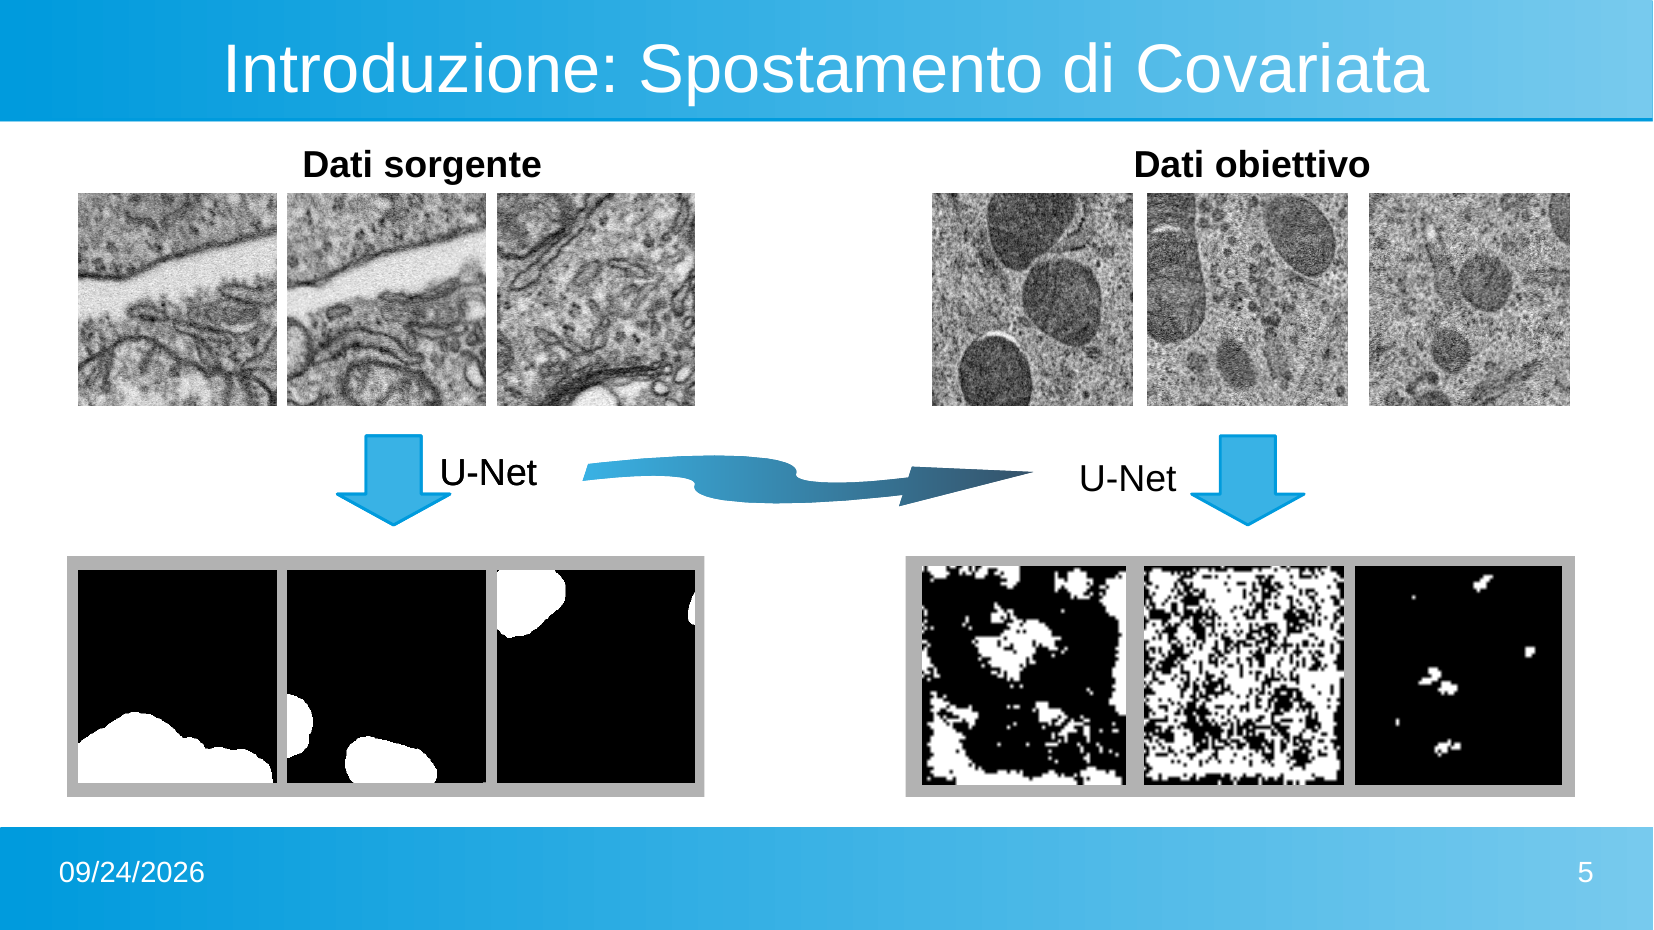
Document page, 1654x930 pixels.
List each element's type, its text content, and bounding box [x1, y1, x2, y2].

picture [497, 570, 695, 783]
picture [78, 193, 277, 406]
text_box Dati obiettivo [1118, 136, 1387, 194]
text_box [905, 556, 1575, 797]
text_box Dati sorgente [287, 136, 558, 194]
picture [287, 194, 486, 406]
text_box U-Net [424, 444, 553, 502]
text_box [67, 556, 705, 797]
picture [922, 566, 1126, 785]
picture [497, 193, 695, 406]
text_box [1192, 435, 1305, 525]
title Introduzione: Spostamento di Covariata [58, 29, 1594, 108]
text_box U-Net [1064, 449, 1192, 507]
picture [1144, 566, 1344, 785]
picture [1369, 193, 1570, 406]
picture [78, 570, 277, 783]
picture [1355, 566, 1562, 785]
picture [932, 193, 1133, 406]
text_box [582, 455, 1034, 507]
picture [1147, 194, 1348, 406]
picture [287, 570, 486, 783]
text_box [337, 435, 436, 525]
